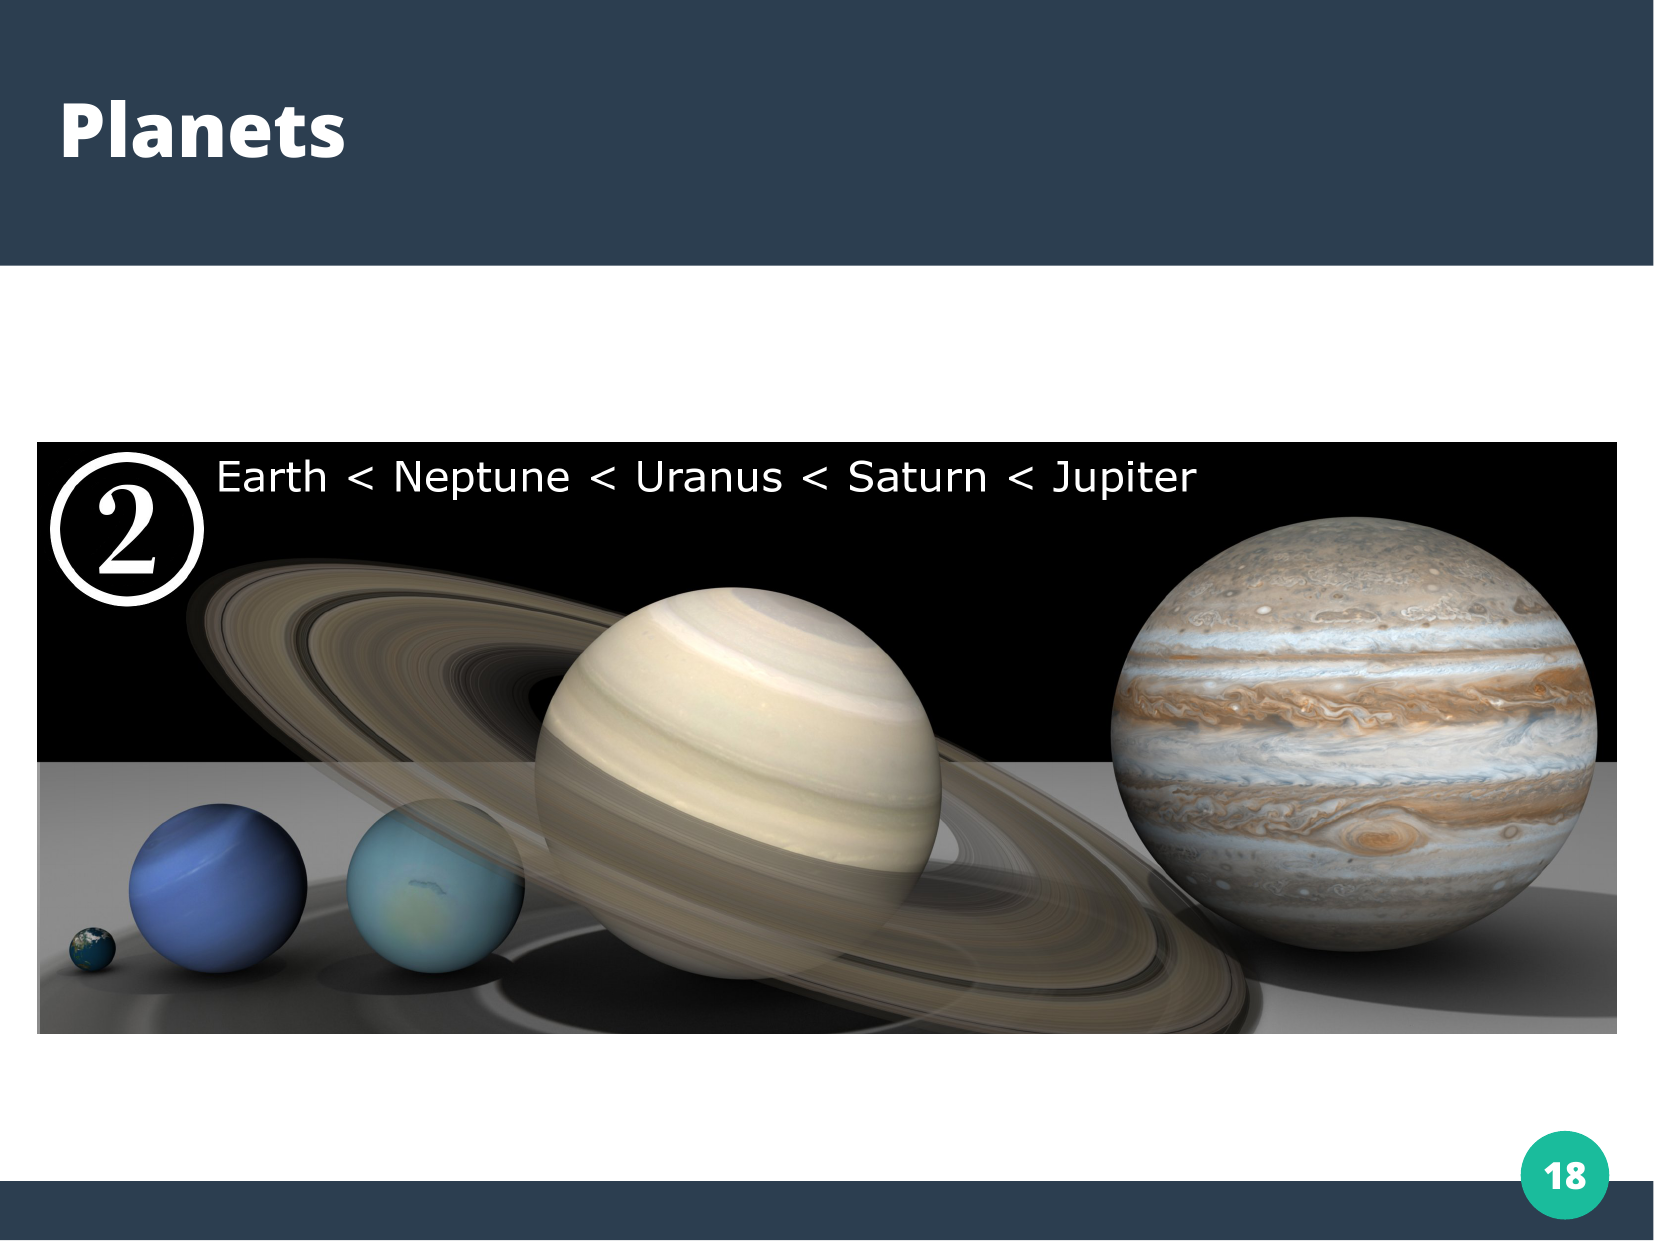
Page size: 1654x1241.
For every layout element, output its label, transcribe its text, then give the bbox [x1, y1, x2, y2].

title Planets [59, 49, 1595, 207]
picture [37, 442, 1617, 1034]
